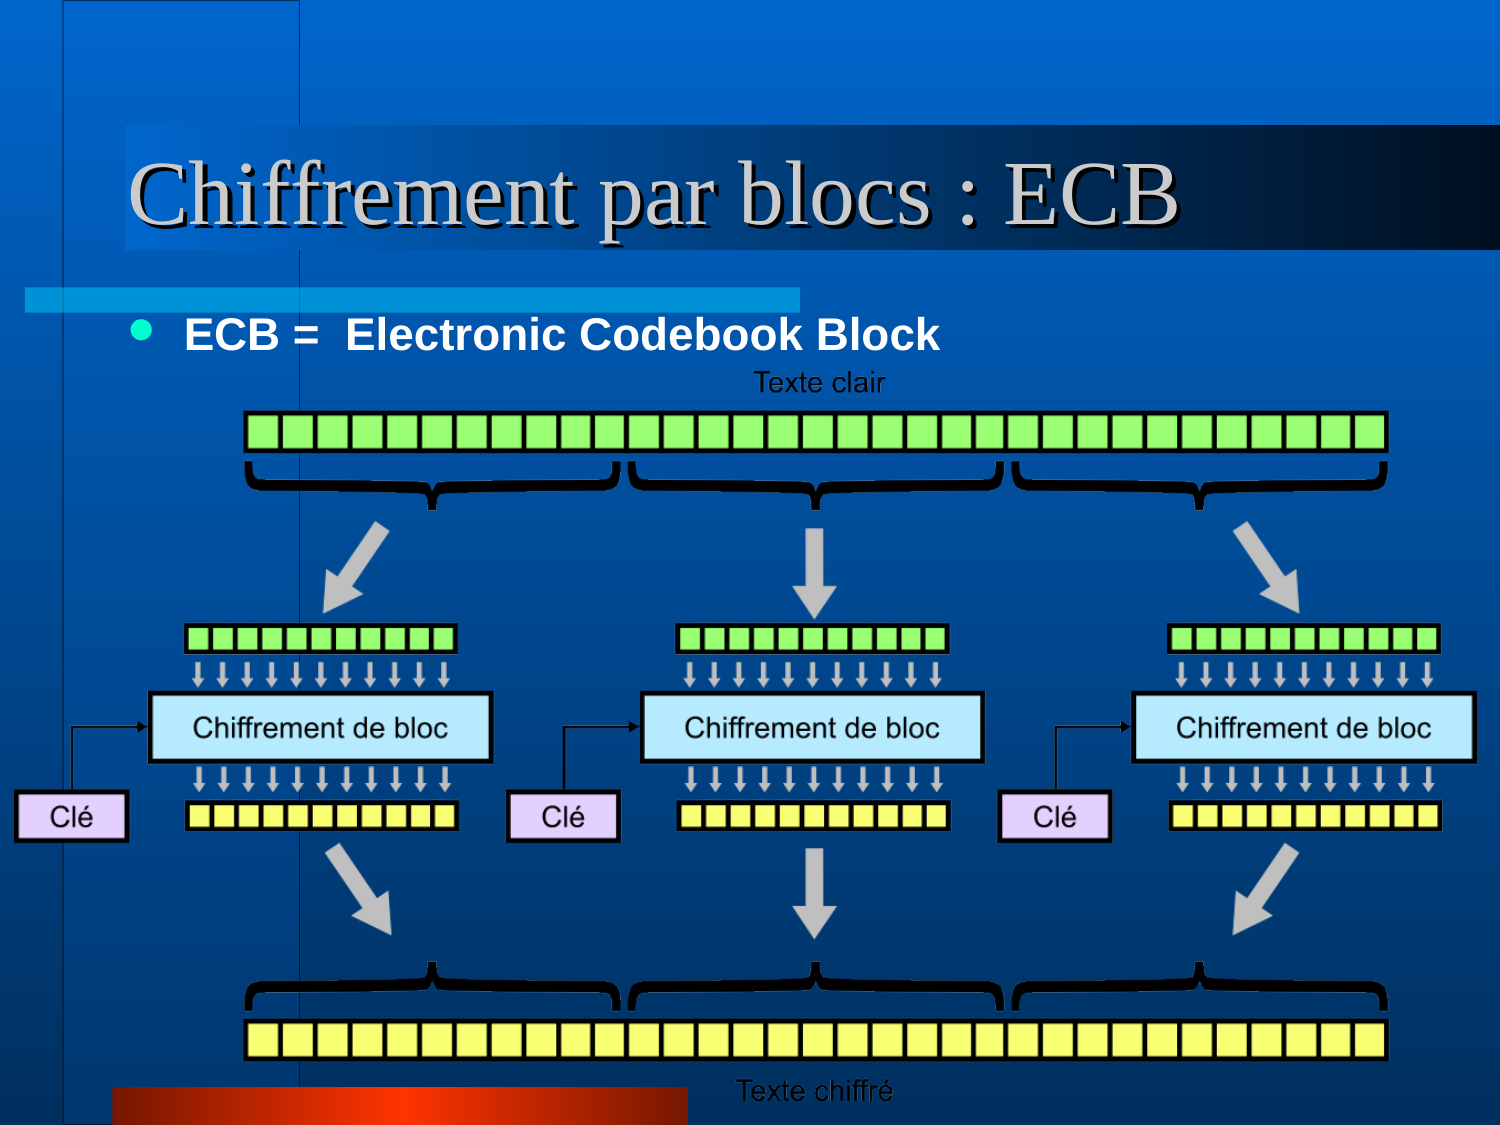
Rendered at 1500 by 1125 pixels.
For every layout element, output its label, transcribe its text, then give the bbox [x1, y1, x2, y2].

list ECB = Electronic Codebook Block [112, 301, 1388, 371]
picture [14, 371, 1477, 1101]
title Chiffrement par blocs : ECB [112, 99, 1388, 288]
